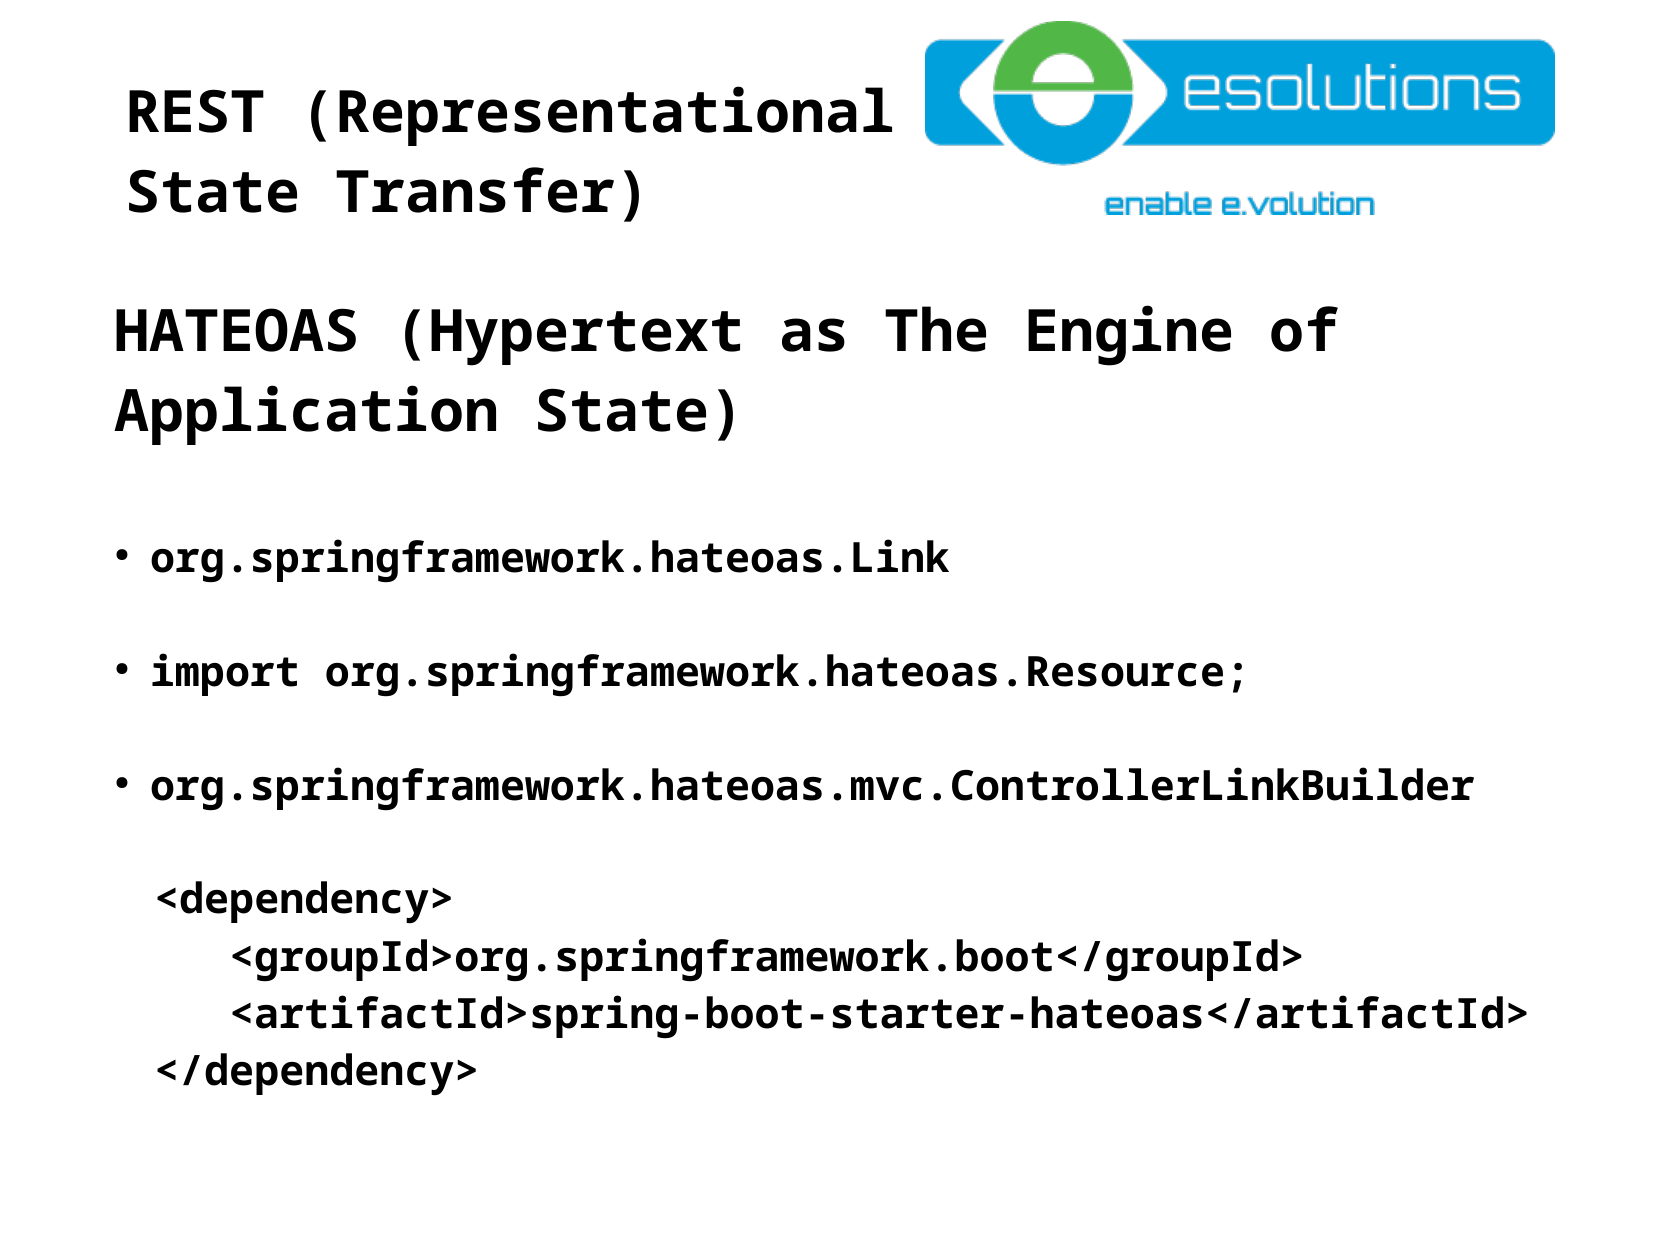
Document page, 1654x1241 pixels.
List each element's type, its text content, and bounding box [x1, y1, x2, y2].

picture [925, 21, 1555, 65]
subtitle HATEOAS (Hypertext as The Engine of Application State) org.springframework.hateoas.Link import org.springframework.hateoas.Resource; org.springframework.hateoas.mvc.ControllerLinkBuilder <dependency> <groupId>org.springframework.boot</groupId> <artifactId>spring-boot-starter-hateoas</artifactId> </dependency> [79, 65, 1561, 1241]
text_box REST (Representational State Transfer) [75, 63, 916, 217]
